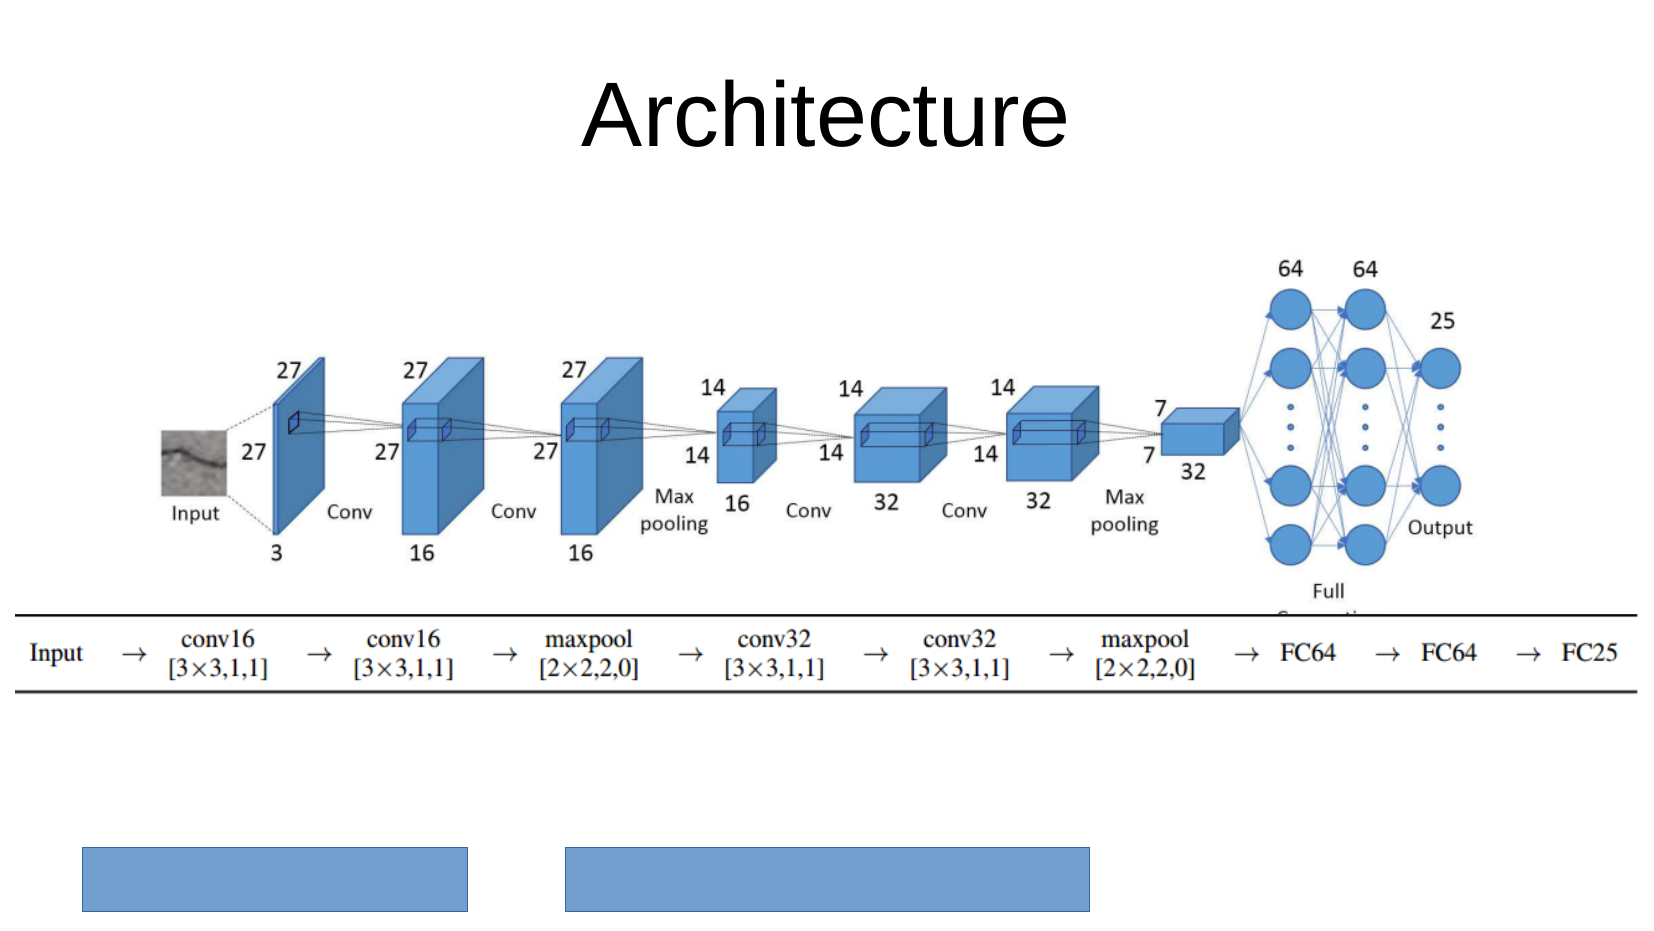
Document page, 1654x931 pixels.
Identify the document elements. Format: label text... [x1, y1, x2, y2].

picture [15, 195, 1651, 697]
title Architecture [82, 37, 1571, 193]
